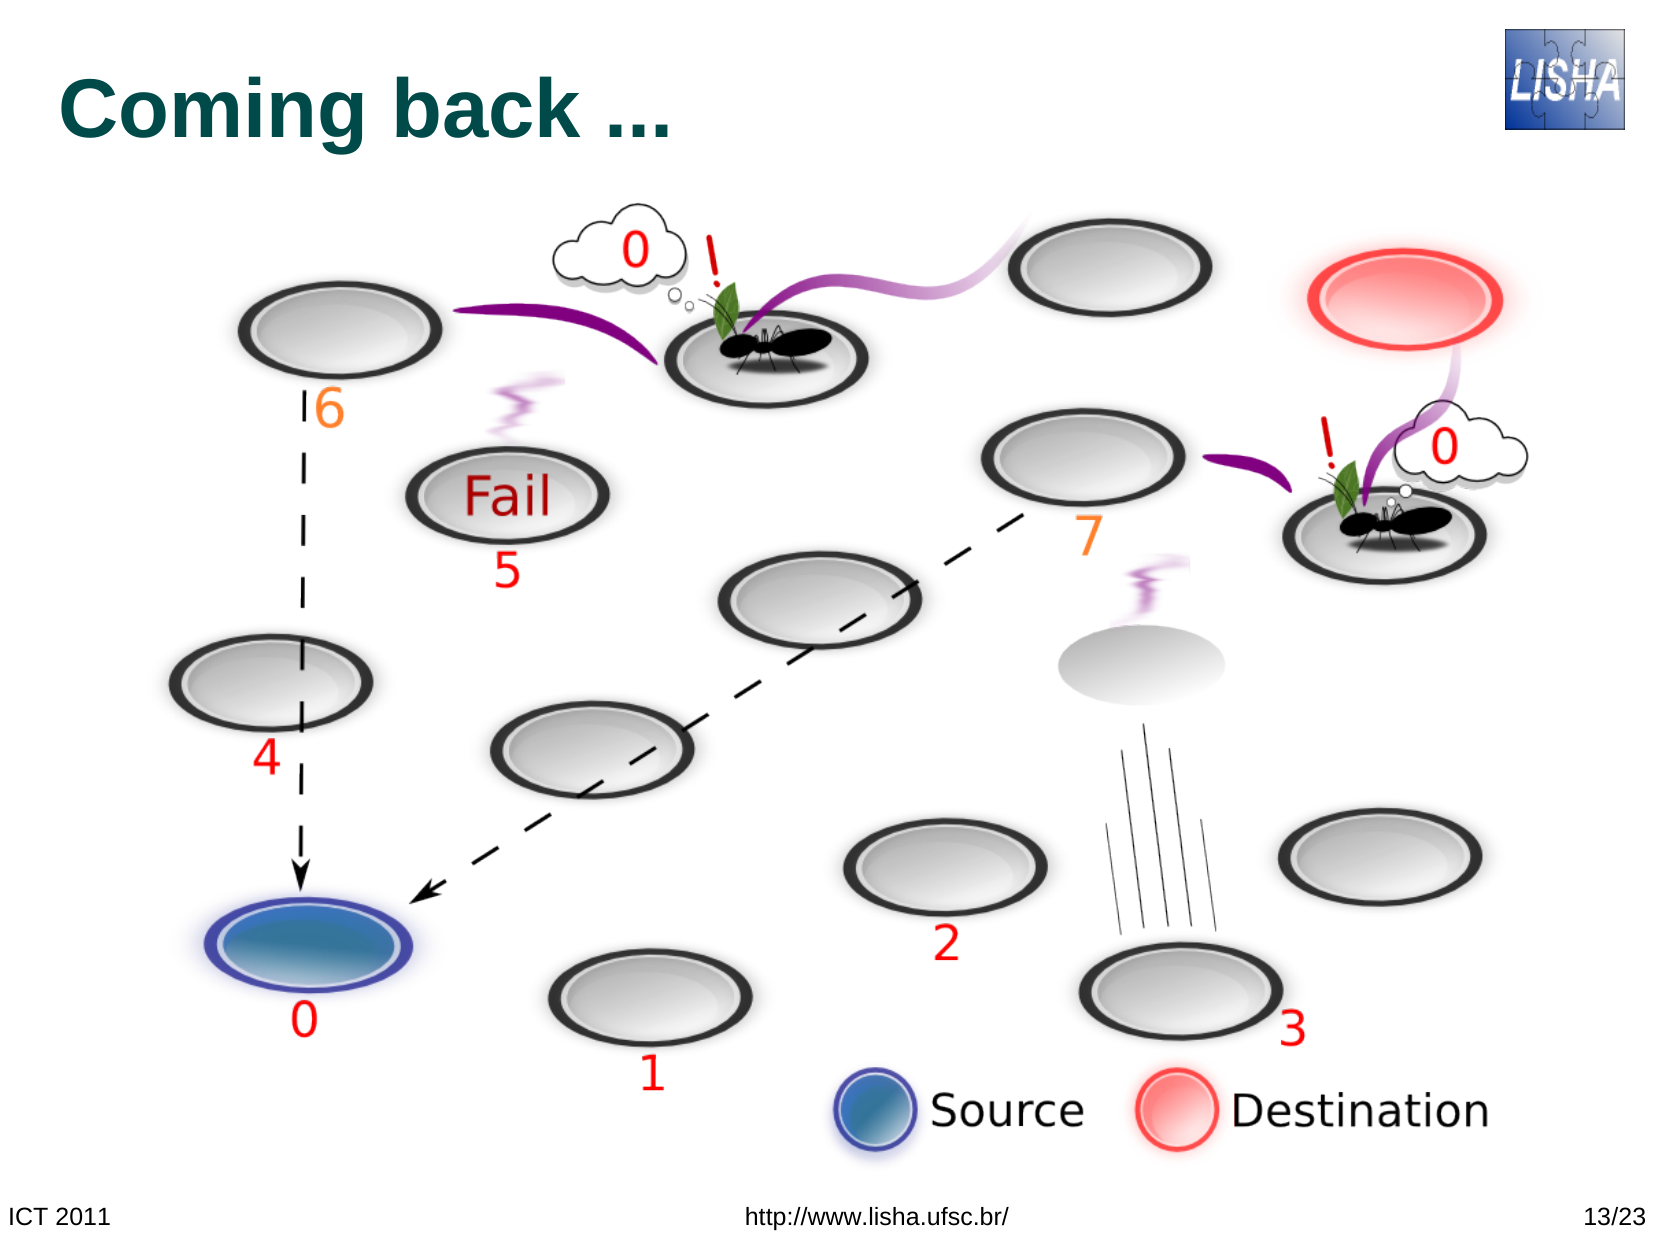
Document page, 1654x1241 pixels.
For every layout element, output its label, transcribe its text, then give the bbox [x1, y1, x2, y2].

picture [105, 179, 1547, 1199]
title Coming back ... [58, 11, 1595, 219]
picture [1595, 29, 1625, 130]
